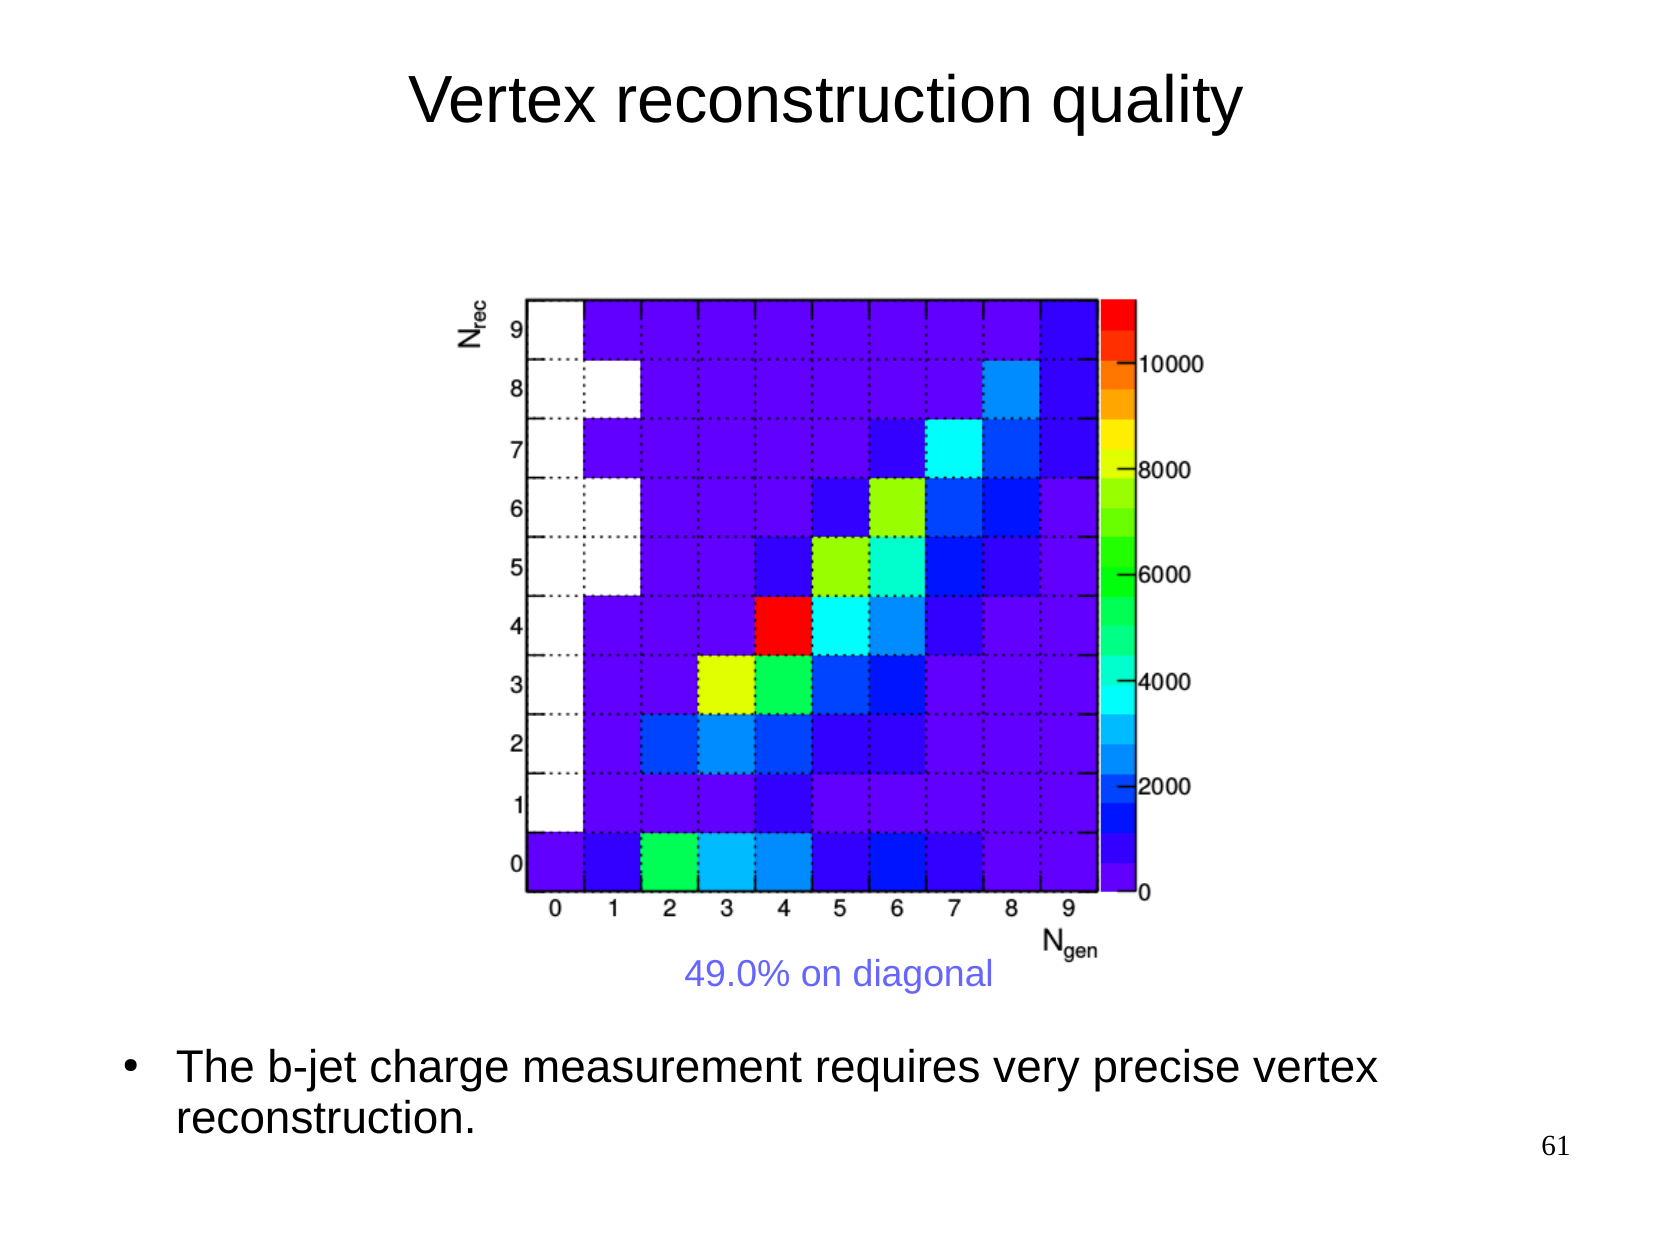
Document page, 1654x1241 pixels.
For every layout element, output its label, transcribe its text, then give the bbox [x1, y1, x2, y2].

list The b-jet charge measurement requires very precise vertex reconstruction. [105, 1040, 1531, 1206]
title Vertex reconstruction quality [82, 49, 1571, 151]
text_box 49.0% on diagonal [660, 945, 1019, 1002]
picture [435, 240, 1246, 965]
